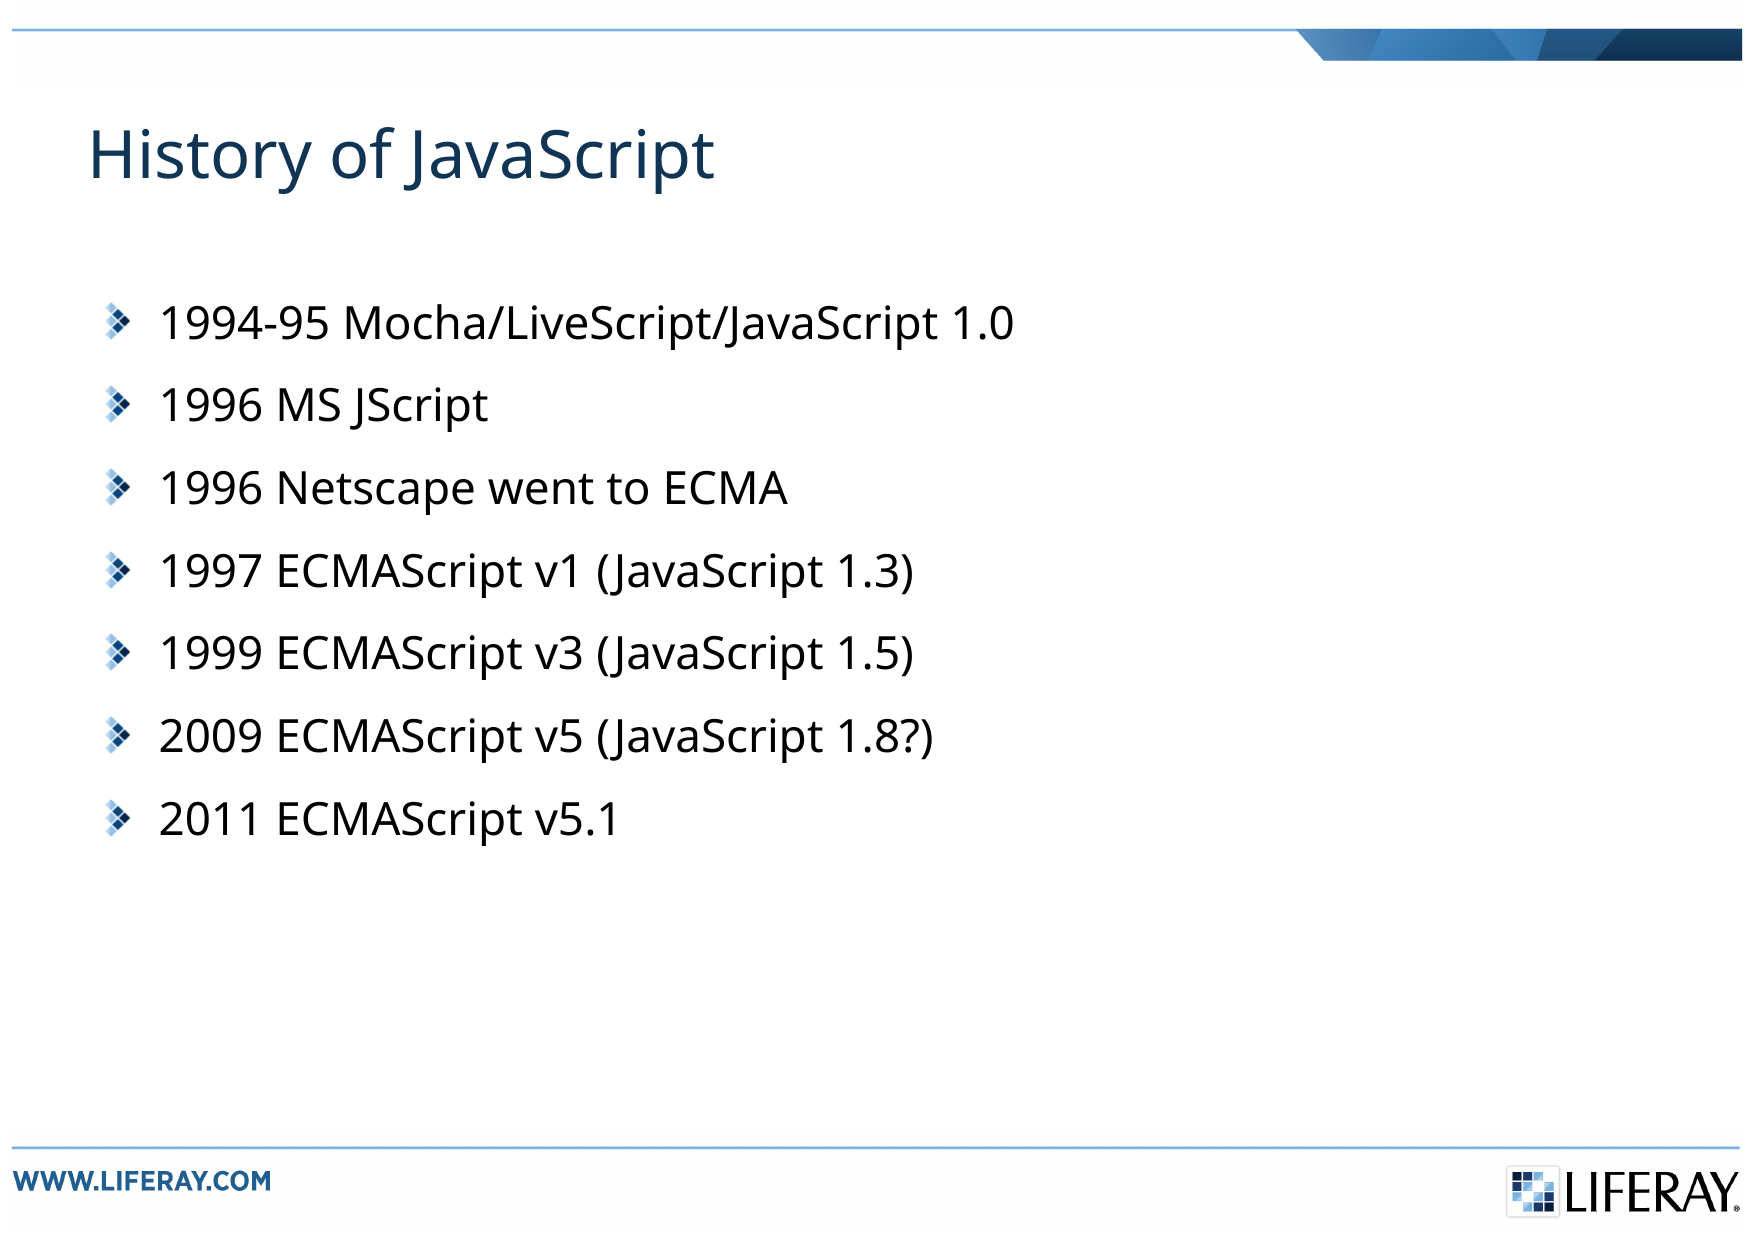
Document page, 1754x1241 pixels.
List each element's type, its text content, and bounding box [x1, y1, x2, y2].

picture [12, 0, 1743, 84]
title History of JavaScript [87, 49, 1667, 257]
picture [10, 1124, 1741, 1234]
list 1994-95 Mocha/LiveScript/JavaScript 1.0 1996 MS JScript 1996 Netscape went to ECMA 1997 ECMAScript v1 (JavaScript 1.3) 1999 ECMAScript v3 (JavaScript 1.5) 2009 ECMAScript v5 (JavaScript 1.8?) 2011 ECMAScript v5.1 [87, 290, 1667, 1109]
